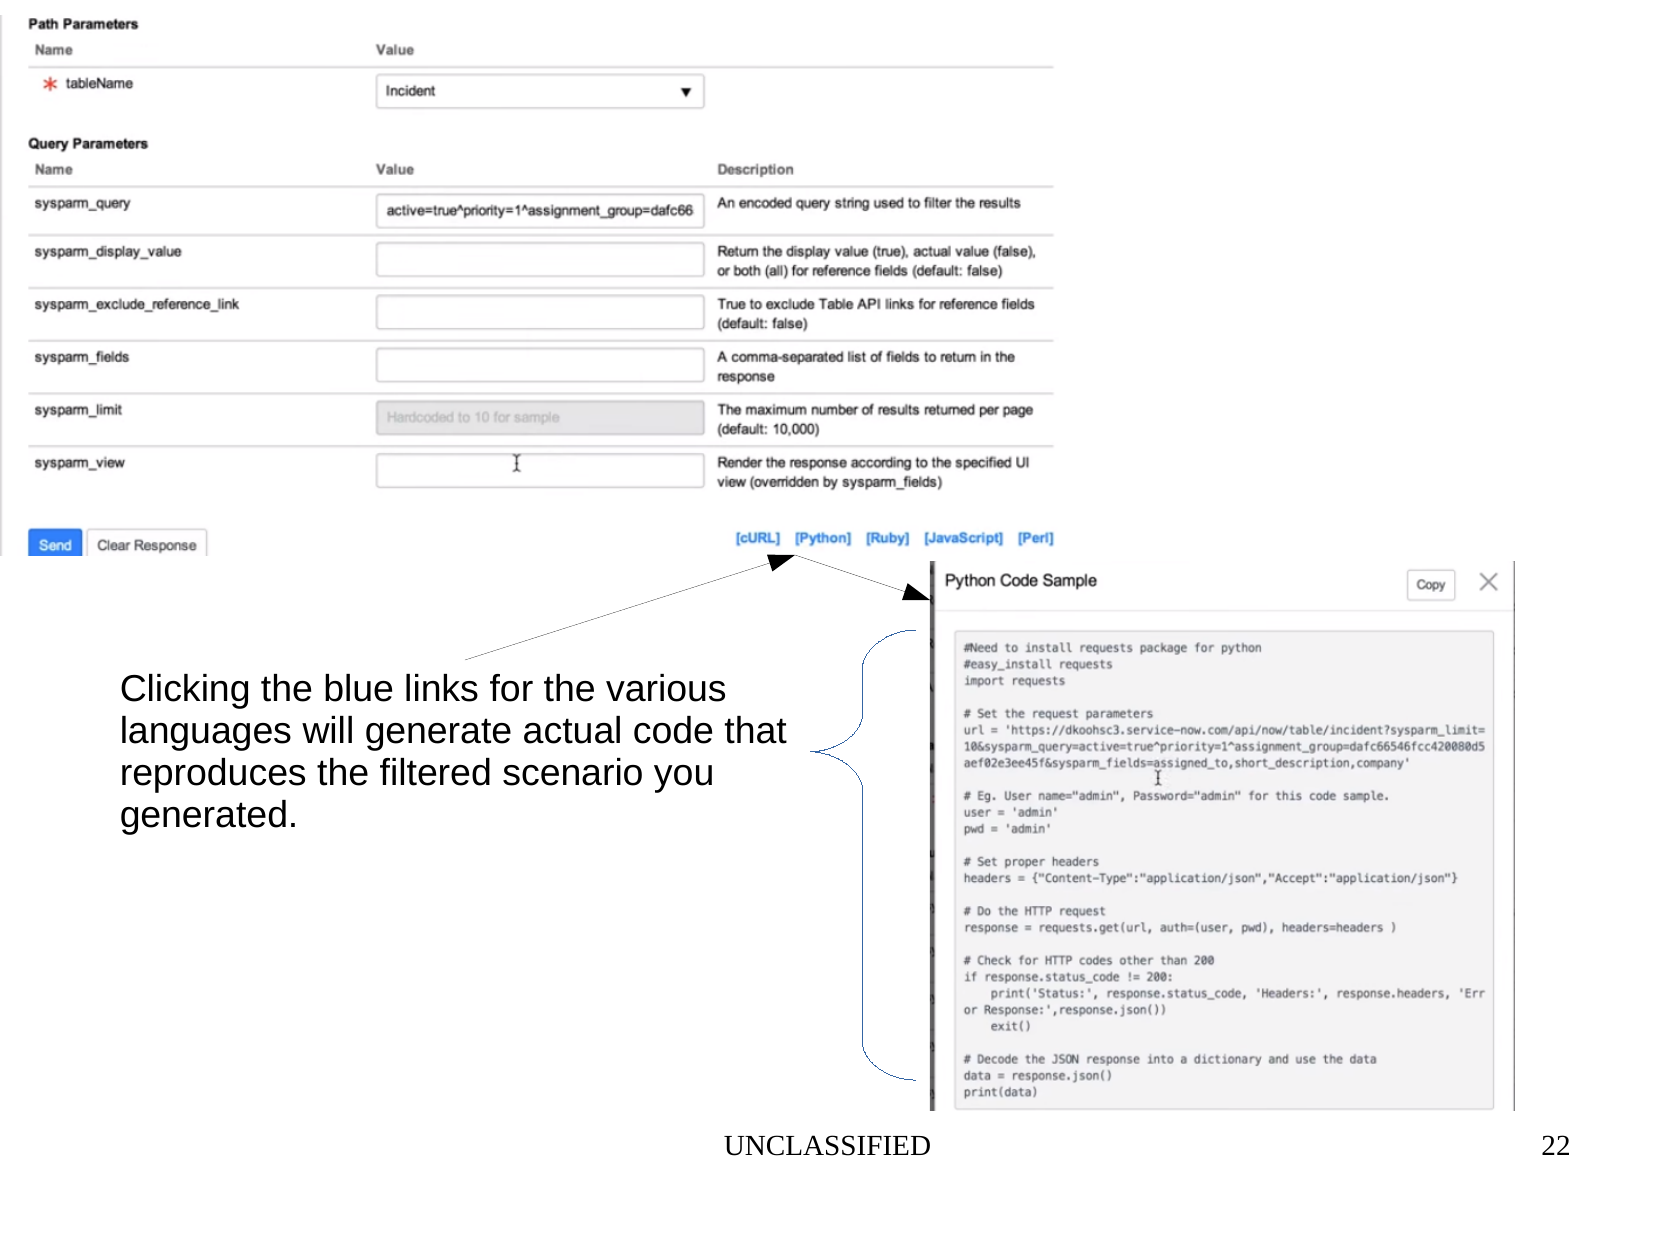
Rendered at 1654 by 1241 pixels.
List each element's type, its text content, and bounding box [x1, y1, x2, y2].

picture [930, 561, 1516, 1111]
picture [0, 15, 1059, 556]
text_box Clicking the blue links for the various languages will generate actual code that reproduces the filtered scenario you generated. [105, 660, 841, 843]
